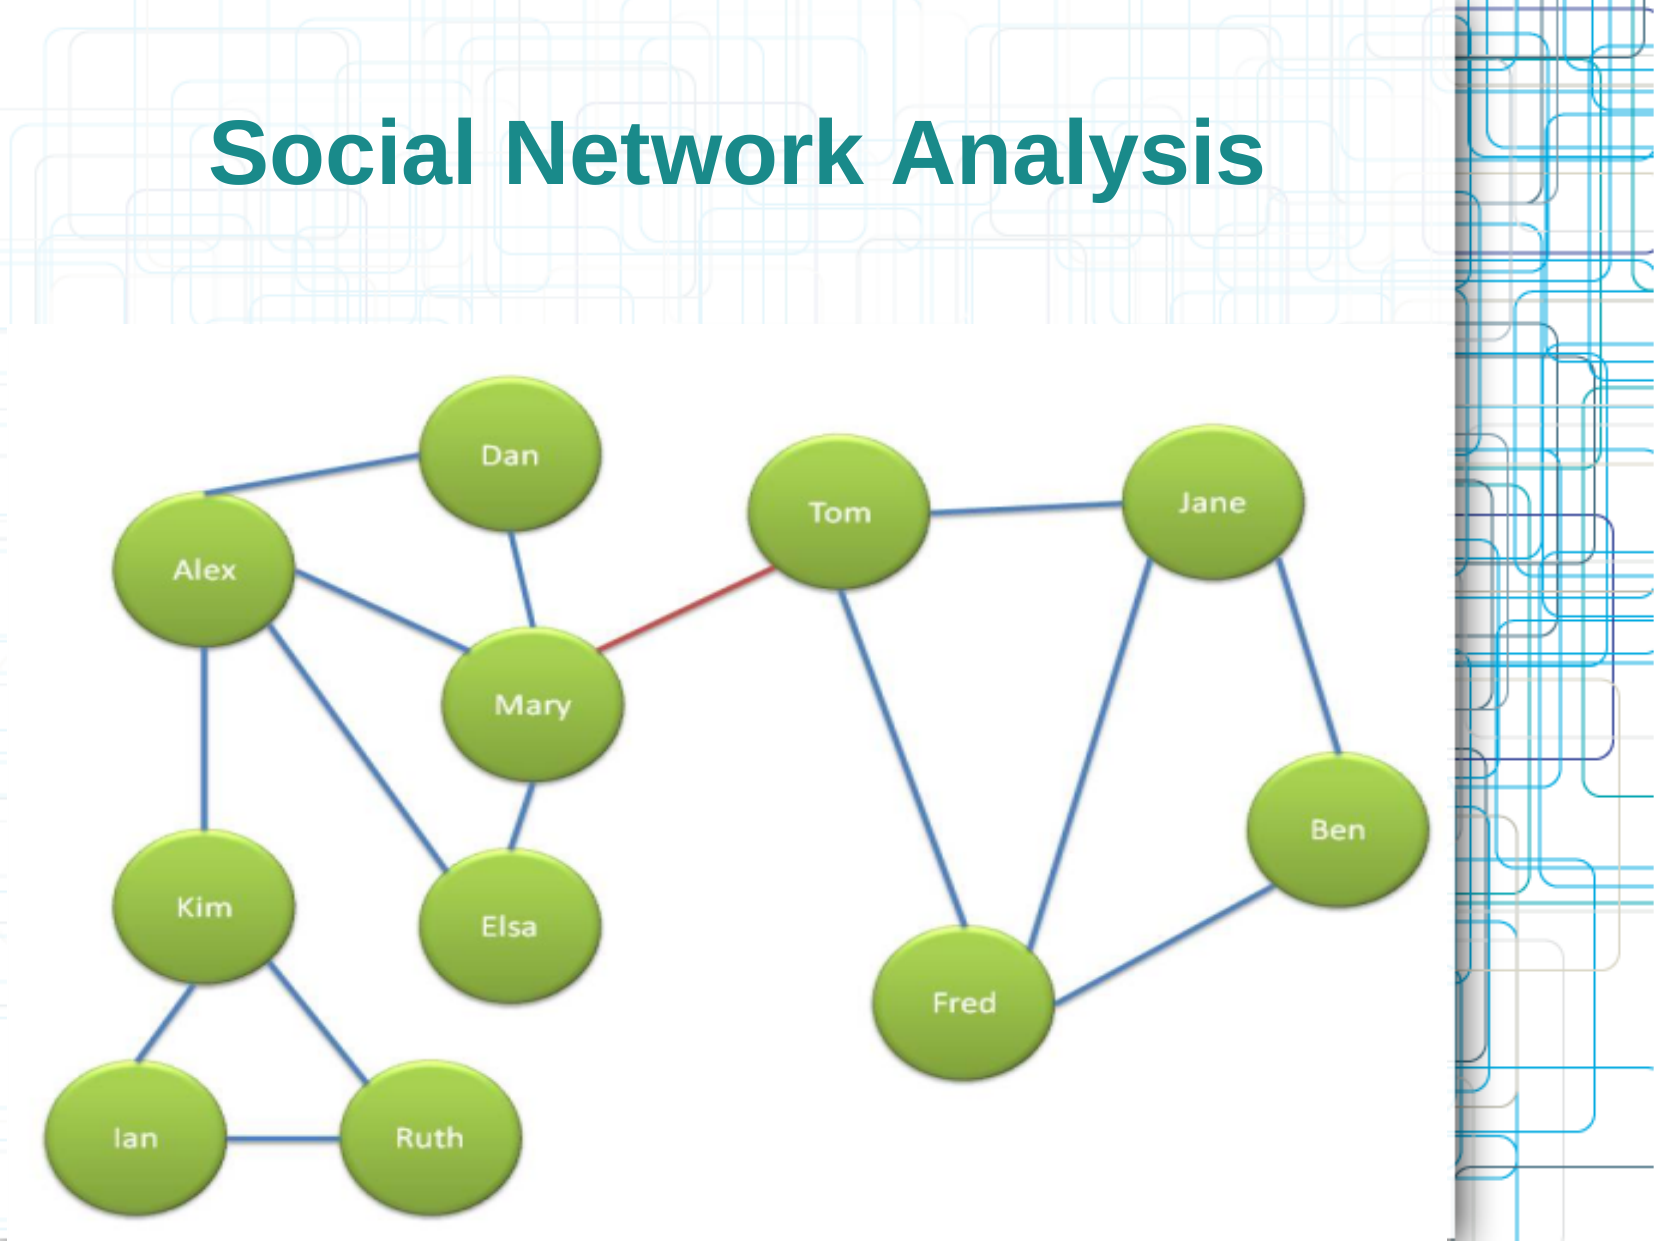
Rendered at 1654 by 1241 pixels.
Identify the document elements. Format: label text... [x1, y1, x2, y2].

title Social Network Analysis [59, 49, 1418, 257]
picture [0, 0, 1654, 1241]
